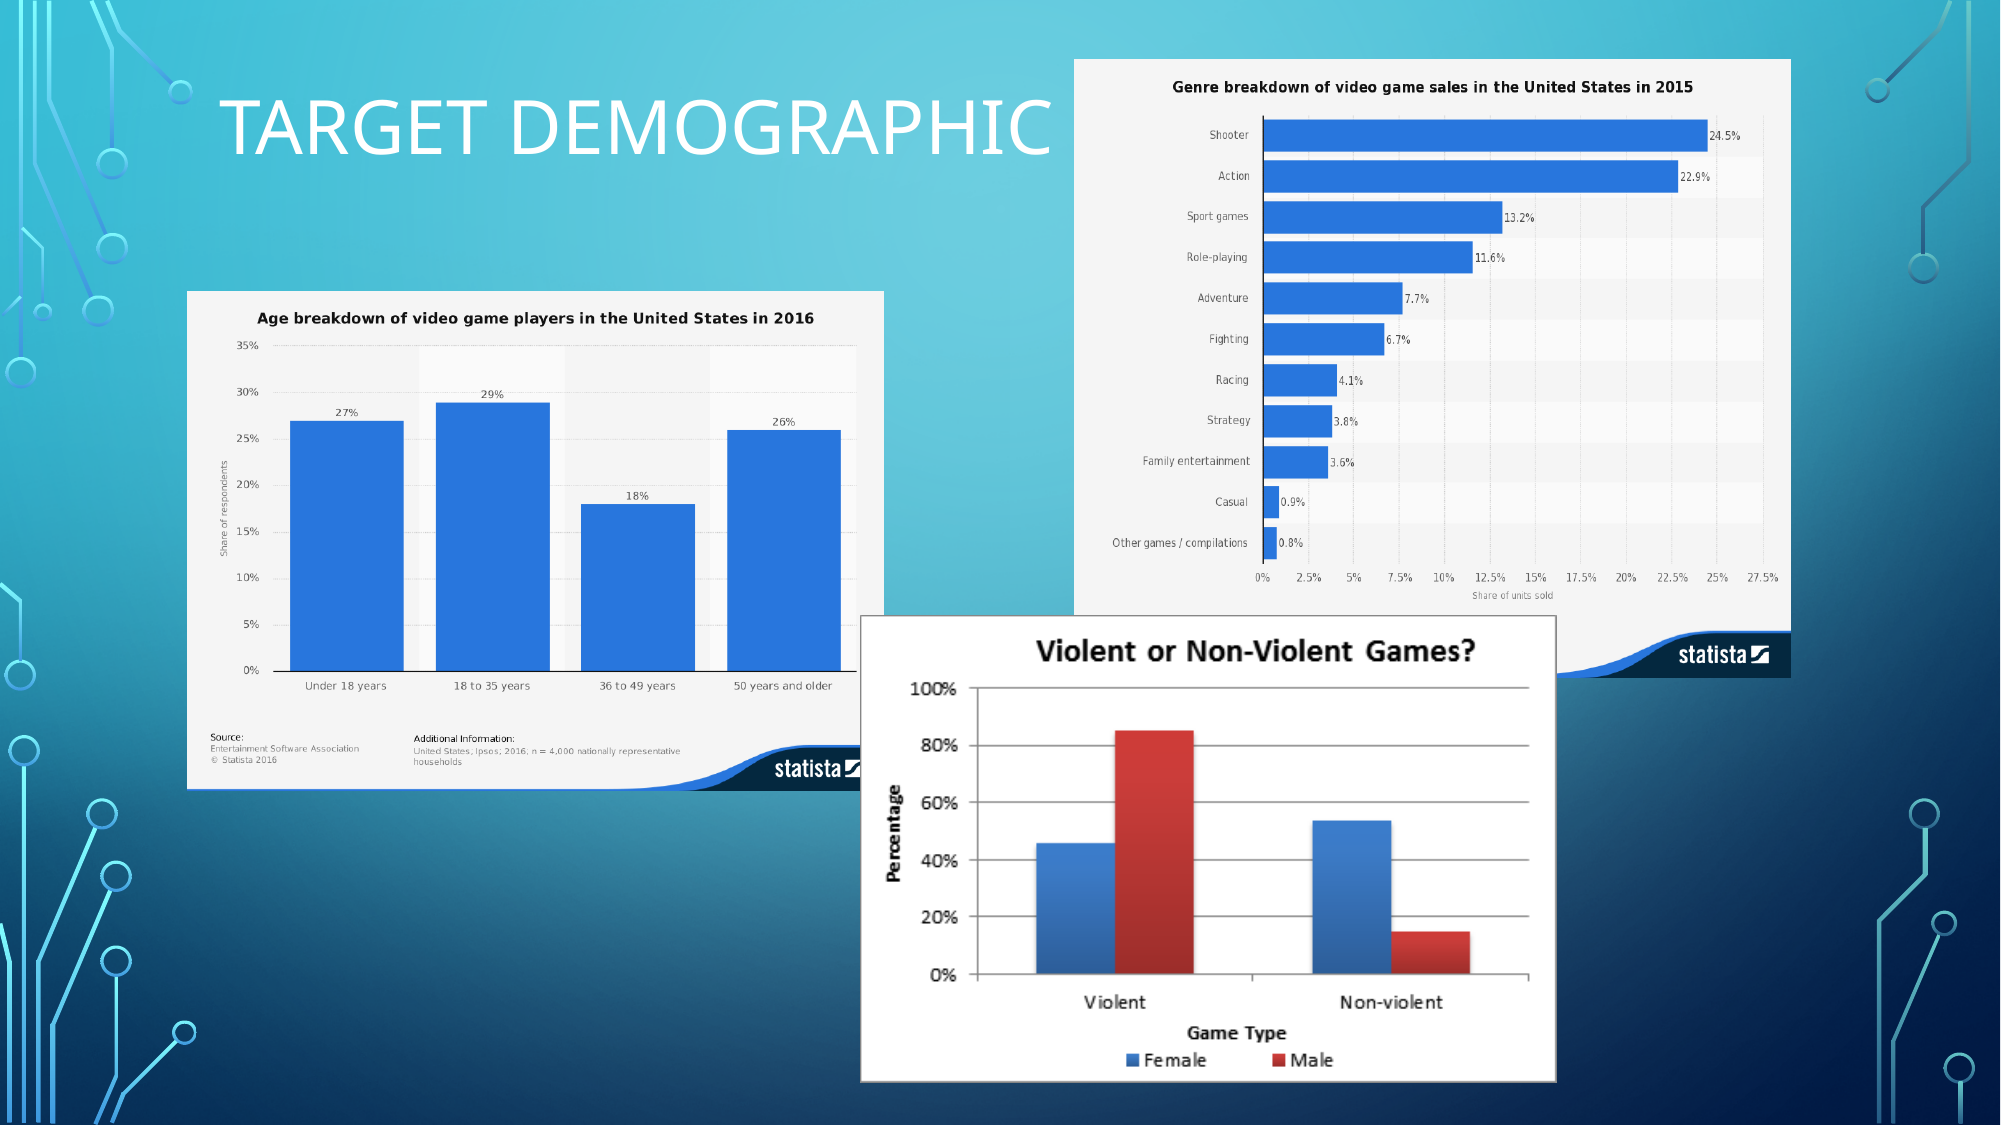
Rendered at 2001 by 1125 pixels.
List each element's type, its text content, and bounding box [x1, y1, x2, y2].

title Target Demographic [204, 8, 1830, 252]
picture [187, 59, 1791, 1083]
